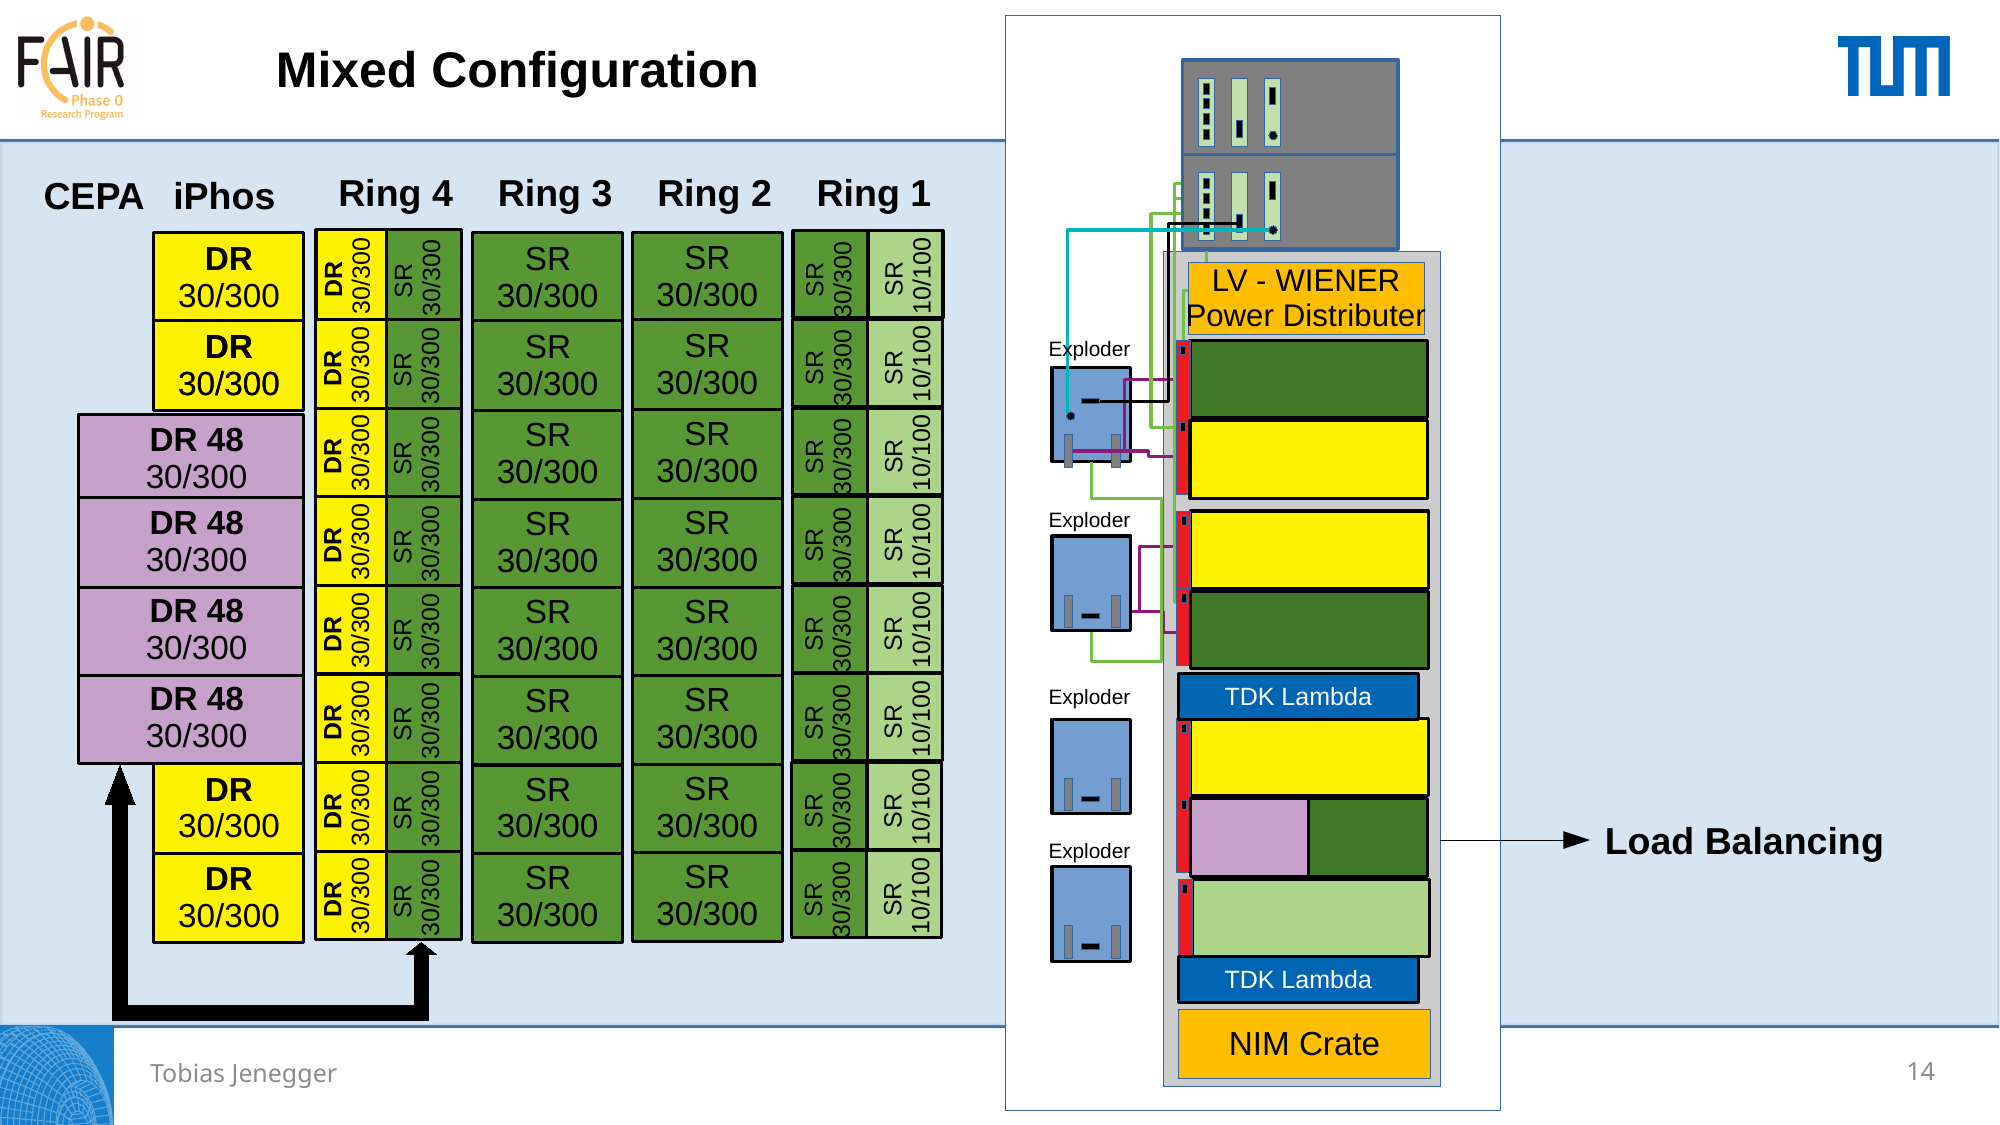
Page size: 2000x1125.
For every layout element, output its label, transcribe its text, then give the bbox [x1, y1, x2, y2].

picture [0, 1025, 114, 1125]
picture [15, 15, 142, 34]
text_box SR 10/100 [872, 451, 943, 540]
text_box SR 30/300 [617, 319, 792, 461]
text_box SR 30/300 [462, 816, 617, 905]
text_box Exploder [1033, 329, 1158, 392]
text_box DR 30/300 [311, 808, 402, 897]
text_box DR 30/300 [138, 852, 319, 994]
text_box Ring 3 [483, 164, 634, 222]
text_box [864, 585, 871, 761]
text_box SR 30/300 [617, 904, 798, 993]
text_box SR 30/300 [462, 462, 617, 551]
text_box Exploder [1033, 678, 1158, 740]
text_box SR 10/100 [871, 717, 943, 805]
text_box DR 30/300 [138, 320, 311, 462]
text_box SR 30/300 [381, 222, 462, 368]
text_box SR 30/300 [381, 457, 462, 545]
text_box SR 30/300 [381, 723, 462, 811]
text_box SR 10/100 [871, 628, 943, 717]
text_box iPhos [179, 167, 309, 225]
text_box SR 30/300 [462, 232, 617, 320]
text_box [865, 230, 872, 318]
text_box SR 30/300 [457, 905, 617, 993]
text_box DR 48 30/300 [106, 676, 287, 764]
text_box LV - WIENER Power Distributer [1188, 262, 1425, 335]
text_box SR 10/100 [872, 274, 944, 455]
text_box DR 30/300 [311, 187, 402, 365]
picture [15, 105, 142, 120]
text_box SR 30/300 [792, 471, 864, 559]
text_box SR 10/100 [872, 185, 944, 274]
text_box Mixed Configuration [0, 34, 1036, 105]
text_box SR 30/300 [381, 368, 462, 457]
text_box SR 30/300 [792, 382, 864, 471]
text_box Ring 2 [642, 164, 793, 222]
text_box SR 10/100 [872, 363, 943, 451]
text_box SR 30/300 [793, 205, 865, 319]
text_box SR 30/300 [617, 638, 792, 727]
text_box CEPA [28, 167, 179, 225]
text_box [287, 414, 304, 764]
text_box TDK Lambda [1178, 673, 1419, 720]
text_box SR 30/300 [792, 825, 863, 975]
text_box SR 30/300 [381, 545, 462, 634]
text_box SR 30/300 [793, 294, 864, 382]
text_box SR 10/100 [871, 805, 943, 986]
text_box DR 48 30/300 [106, 413, 287, 496]
text_box SR 30/300 [617, 727, 792, 816]
text_box SR 30/300 [792, 736, 864, 850]
text_box Load Balancing [1590, 813, 1966, 871]
text_box SR 30/300 [462, 320, 617, 462]
text_box SR 30/300 [381, 634, 462, 723]
text_box [105, 765, 437, 1021]
text_box DR 30/300 [311, 365, 402, 454]
text_box Ring 4 [323, 164, 474, 222]
text_box [864, 319, 872, 407]
text_box DR 30/300 [311, 454, 402, 542]
text_box [864, 408, 872, 584]
text_box SR 30/300 [462, 639, 617, 728]
text_box SR 30/300 [381, 900, 462, 988]
text_box Ring 1 [801, 164, 952, 222]
text_box DR 30/300 [138, 232, 311, 320]
text_box [1005, 15, 1501, 1111]
text_box SR 30/300 [462, 551, 617, 639]
text_box Exploder [1033, 832, 1158, 894]
text_box SR 30/300 [617, 461, 792, 550]
text_box DR 48 30/300 [106, 588, 287, 676]
text_box SR 30/300 [381, 811, 462, 900]
text_box DR 30/300 [138, 763, 311, 852]
text_box SR 30/300 [462, 728, 617, 816]
text_box SR 10/100 [871, 540, 943, 628]
picture [1838, 36, 1950, 96]
text_box SR 30/300 [617, 550, 792, 638]
text_box DR 48 30/300 [106, 496, 287, 588]
text_box SR 30/300 [792, 559, 864, 648]
text_box [78, 414, 106, 764]
text_box [863, 762, 871, 938]
text_box SR 30/300 [792, 648, 864, 736]
text_box DR 30/300 [311, 631, 402, 719]
text_box Exploder [1033, 501, 1158, 563]
text_box SR 30/300 [617, 232, 793, 319]
text_box DR 30/300 [311, 719, 402, 808]
text_box DR 30/300 [311, 542, 402, 631]
text_box NIM Crate [1178, 1009, 1431, 1079]
text_box SR 30/300 [617, 816, 791, 904]
text_box TDK Lambda [1178, 956, 1419, 1003]
text_box DR 30/300 [311, 897, 402, 985]
